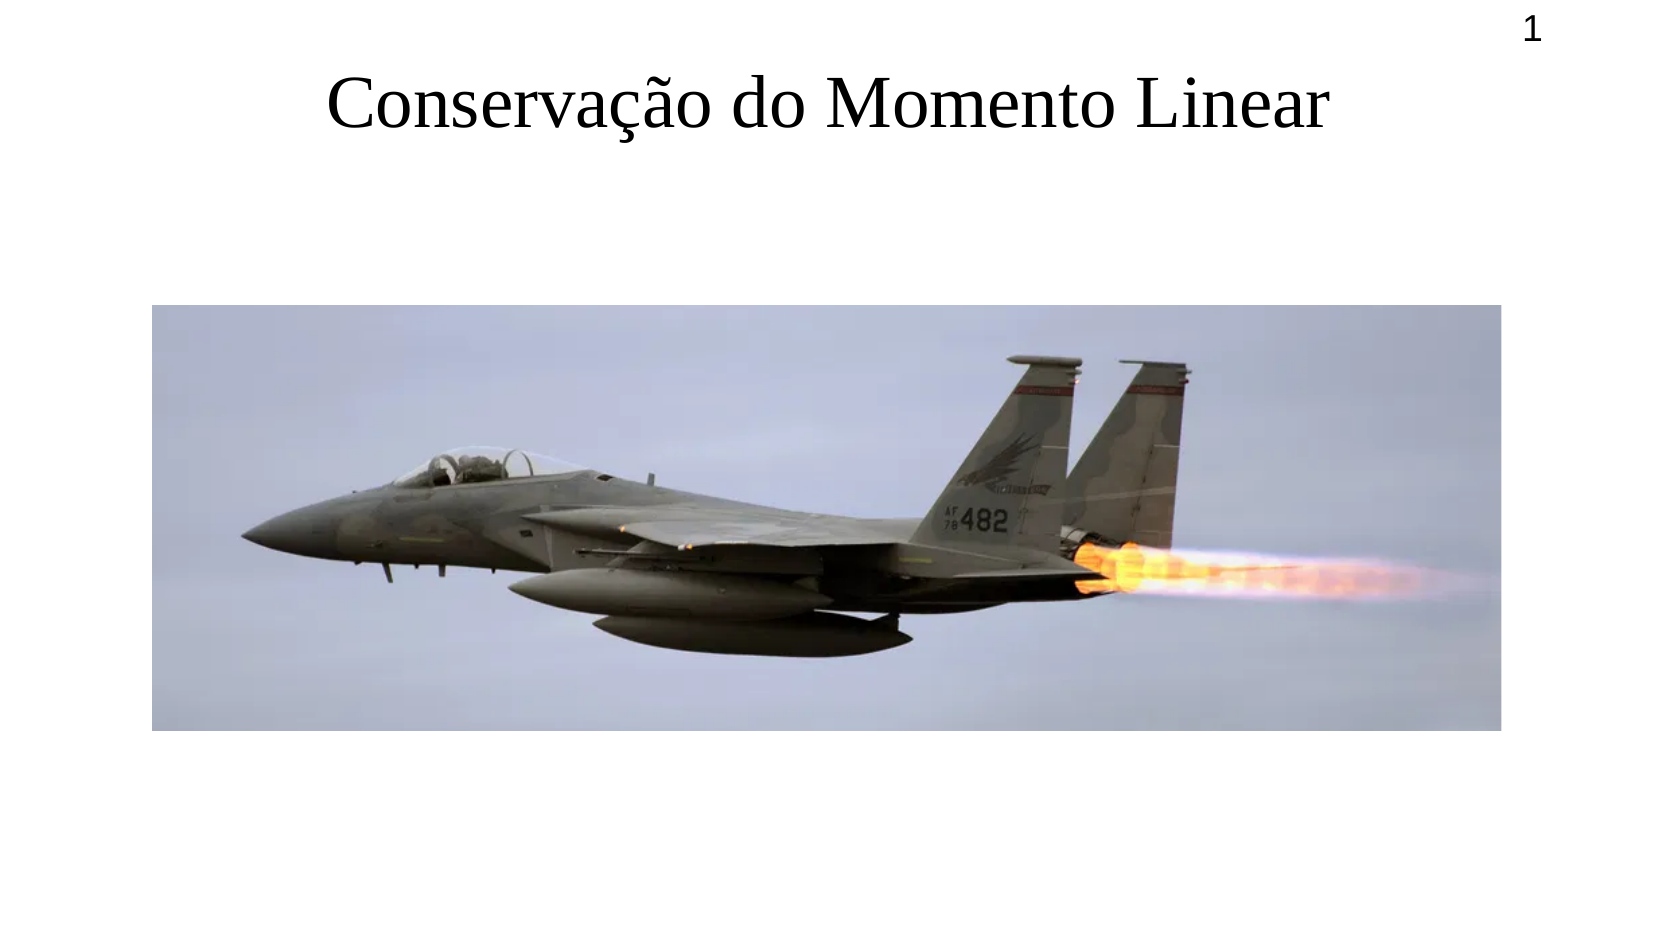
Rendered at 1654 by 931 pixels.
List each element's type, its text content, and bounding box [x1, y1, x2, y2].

text_box Conservação do Momento Linear [311, 11, 1347, 152]
picture [152, 305, 1502, 731]
text_box <number> [1507, 0, 1654, 71]
